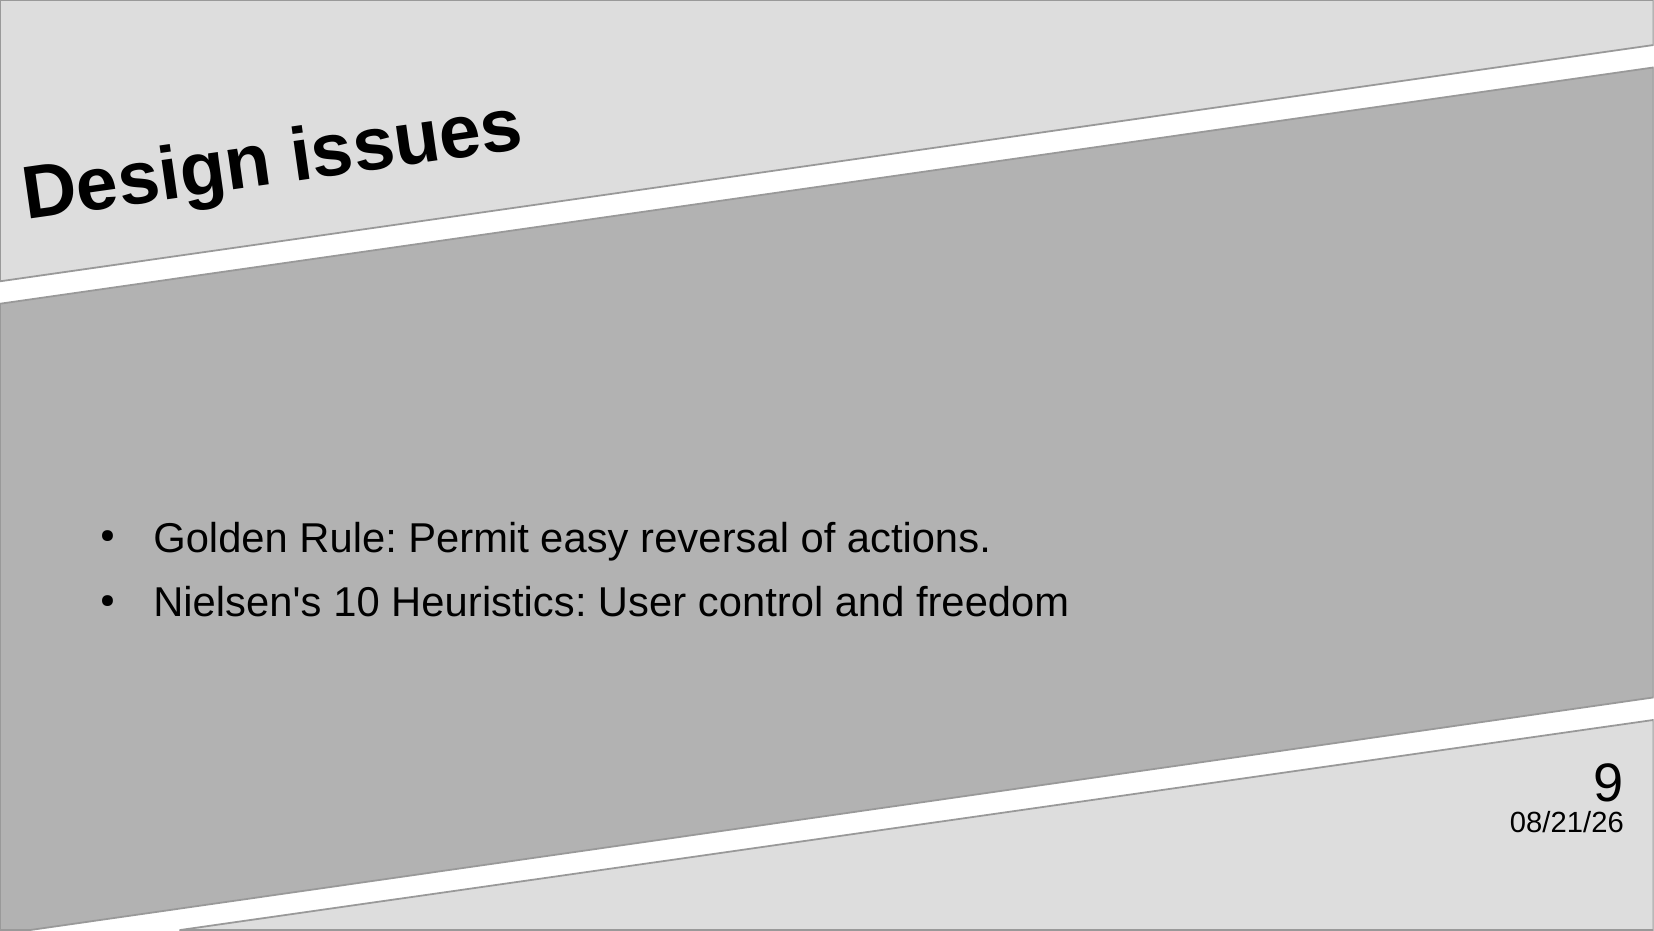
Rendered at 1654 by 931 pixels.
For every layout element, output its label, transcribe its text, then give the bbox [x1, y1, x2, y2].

title Design issues [11, 0, 1496, 272]
list Golden Rule: Permit easy reversal of actions. Nielsen's 10 Heuristics: User control and freedom [82, 300, 1538, 840]
